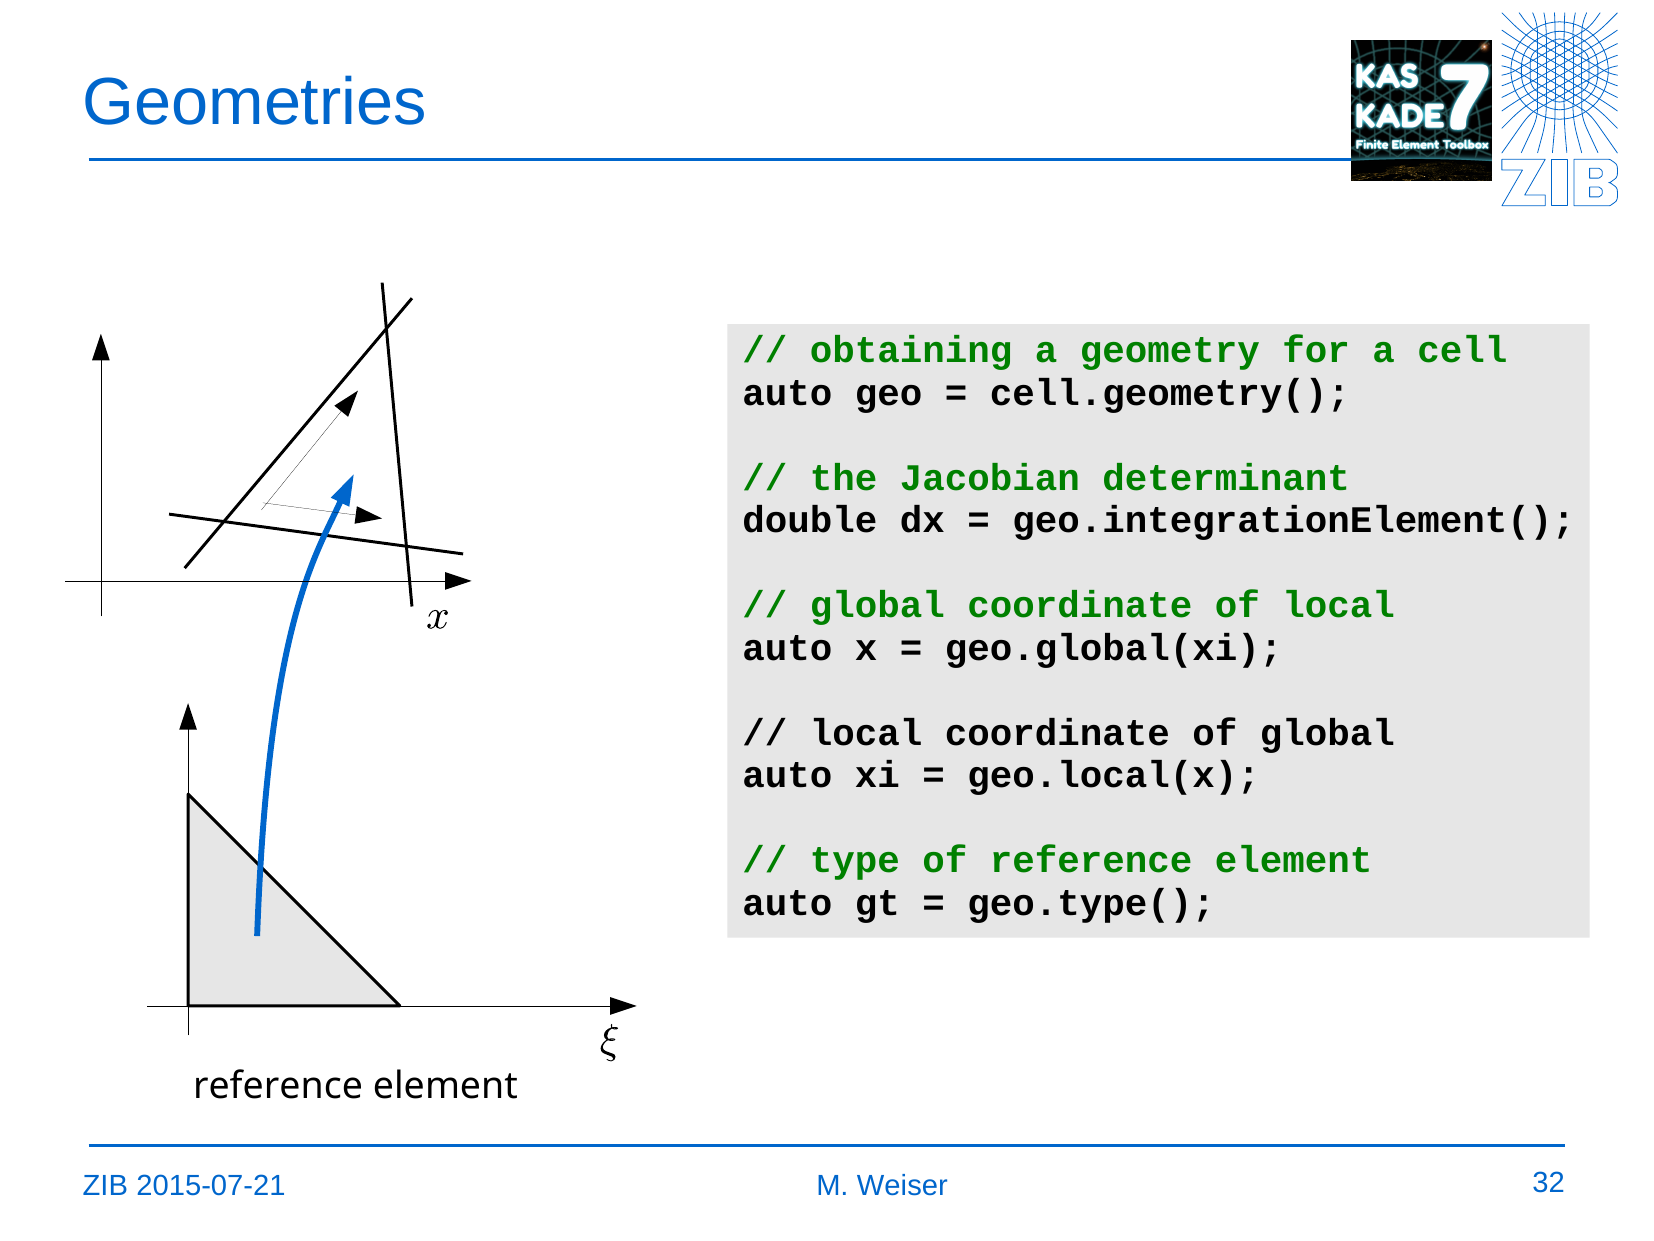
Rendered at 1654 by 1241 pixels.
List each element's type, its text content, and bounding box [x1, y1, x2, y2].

picture [1351, 40, 1492, 181]
picture [427, 609, 448, 629]
title Geometries [82, 64, 1359, 139]
picture [600, 1023, 619, 1062]
text_box [188, 794, 400, 1006]
text_box reference element [178, 1051, 518, 1110]
text_box // obtaining a geometry for a cell auto geo = cell.geometry(); // the Jacobian determinant double dx = geo.integrationElement(); // global coordinate of local auto x = geo.global(xi); // local coordinate of global auto xi = geo.local(x); // type of reference element auto gt = geo.type(); [727, 324, 1590, 938]
